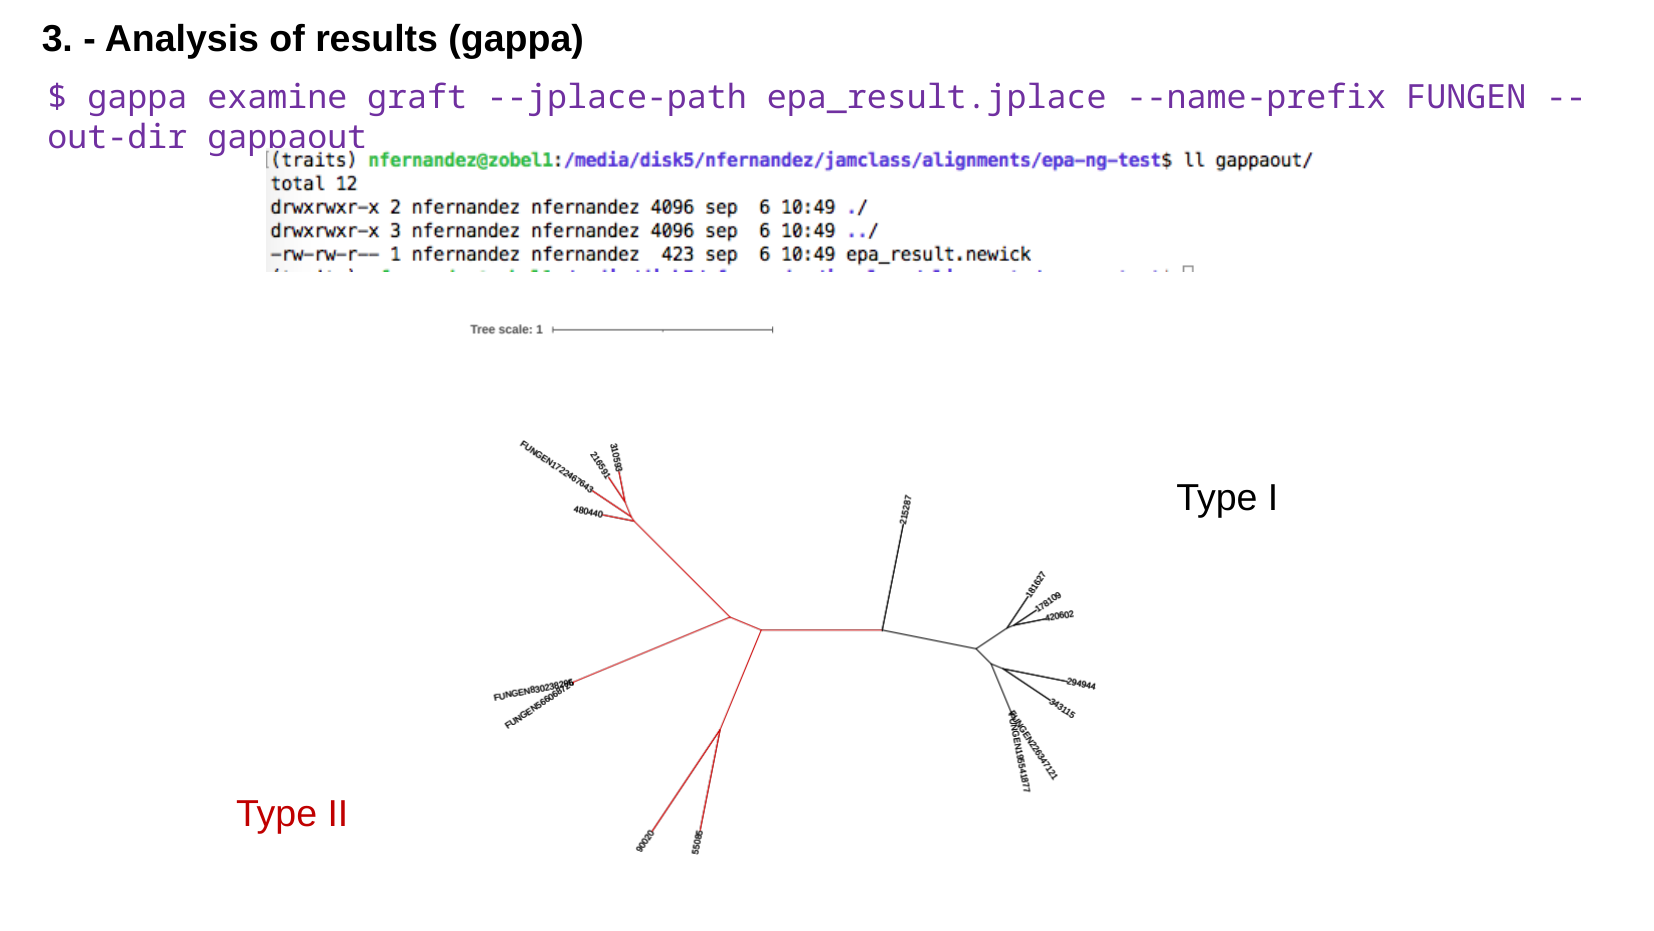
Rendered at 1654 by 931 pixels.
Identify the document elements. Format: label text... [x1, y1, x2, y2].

text_box 3. - Analysis of results (gappa) [27, 6, 610, 66]
text_box Type II [221, 781, 455, 842]
text_box Type I [1161, 465, 1396, 527]
text_box $ gappa examine graft --jplace-path epa_result.jplace --name-prefix FUNGEN --out-dir gappaout [32, 67, 1621, 162]
picture [266, 148, 1654, 931]
